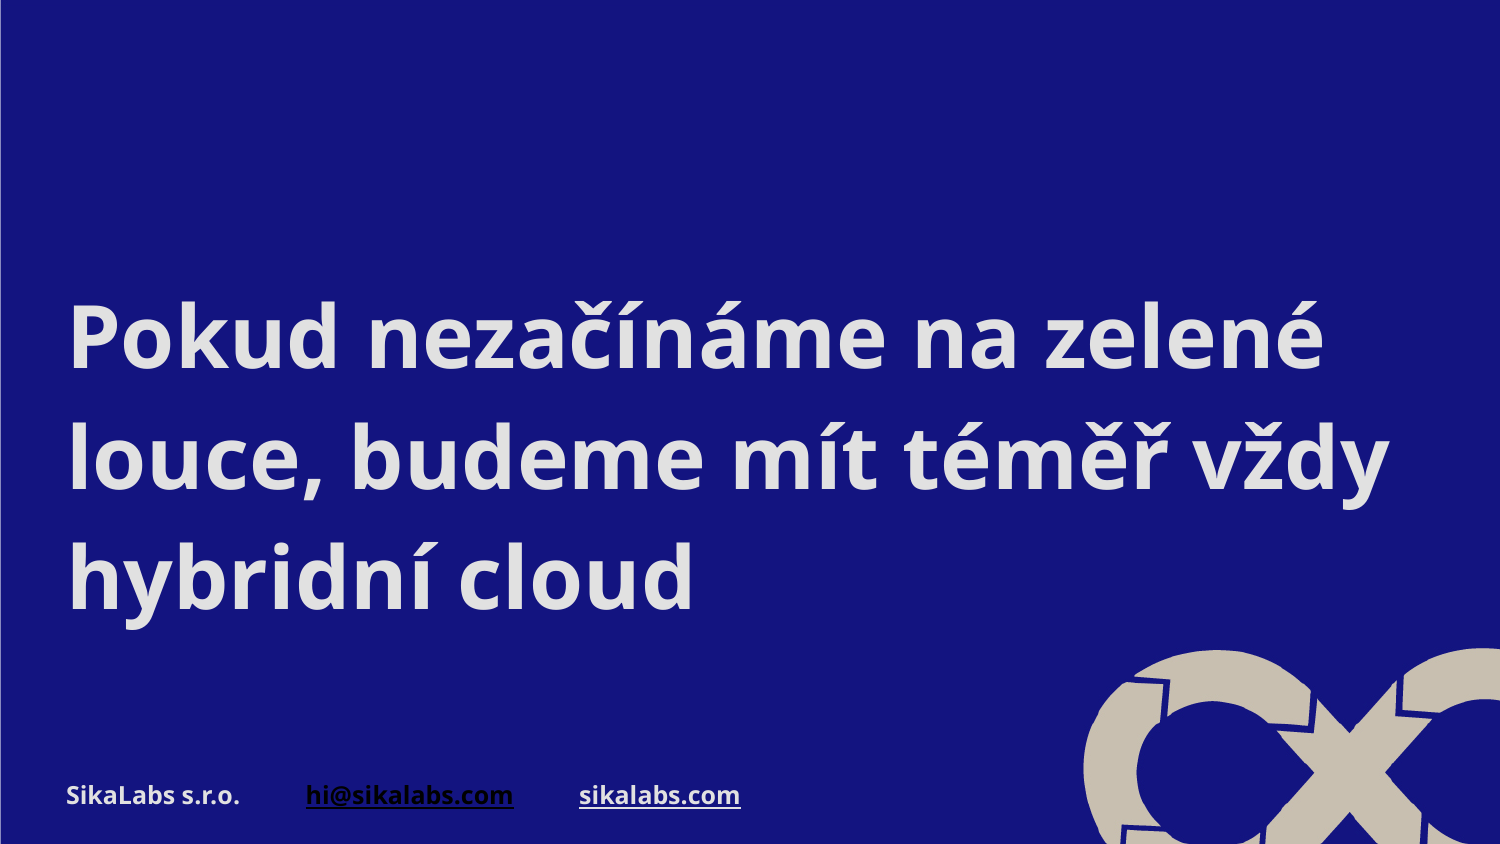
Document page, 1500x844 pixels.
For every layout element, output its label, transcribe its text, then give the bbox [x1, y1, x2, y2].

picture [0, 0, 1500, 844]
list Pokud nezačínáme na zelené louce, budeme mít téměř vždy hybridní cloud [51, 205, 1437, 688]
